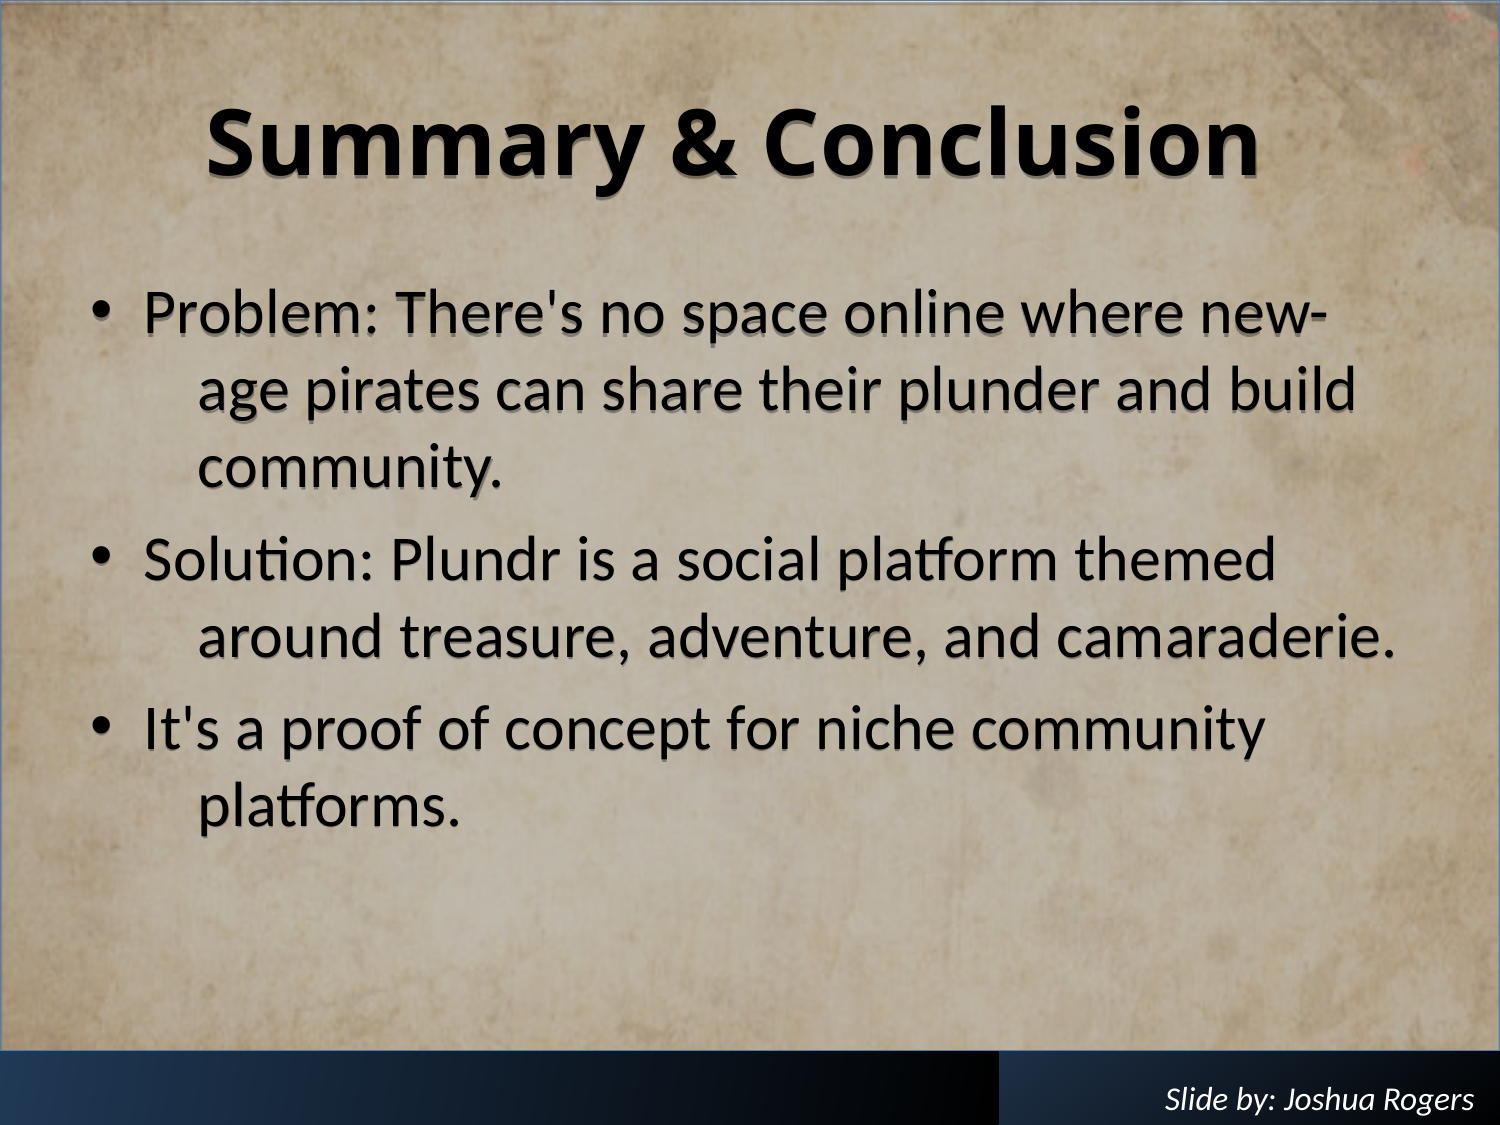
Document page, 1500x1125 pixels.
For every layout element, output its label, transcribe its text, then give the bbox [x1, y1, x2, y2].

text_box [0, 0, 1499, 1050]
list Problem: There's no space online where new-age pirates can share their plunder and build community. Solution: Plundr is a social platform themed around treasure, adventure, and camaraderie. It's a proof of concept for niche community platforms. [75, 262, 1426, 920]
text_box Slide by: Joshua Rogers [1150, 1069, 1500, 1125]
title Summary & Conclusion [44, 45, 1426, 233]
text_box [0, 1051, 1500, 1125]
